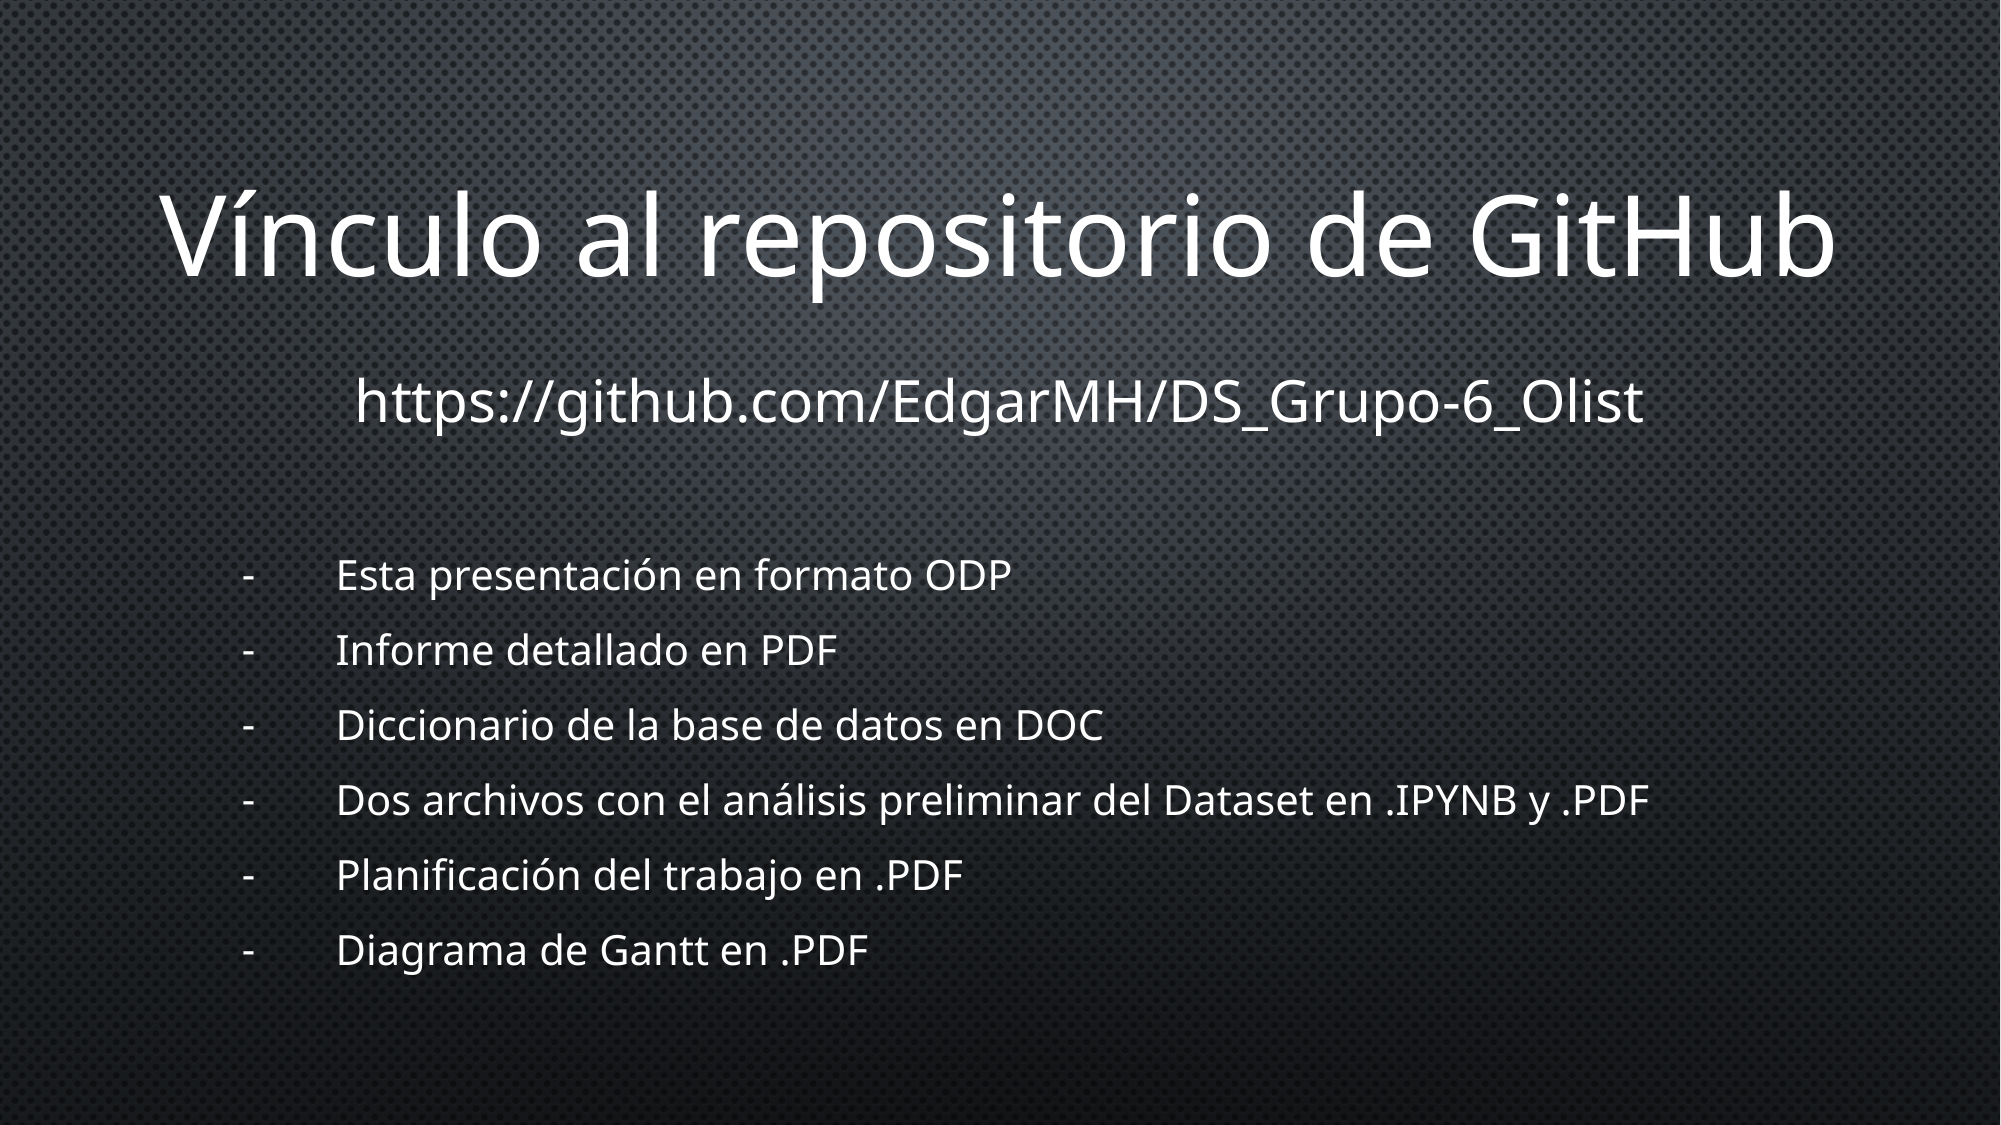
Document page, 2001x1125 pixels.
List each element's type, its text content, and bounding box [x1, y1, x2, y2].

text_box https://github.com/EdgarMH/DS_Grupo-6_Olist [47, 357, 1953, 443]
text_box Vínculo al repositorio de GitHub [114, 156, 1886, 308]
text_box Esta presentación en formato ODP Informe detallado en PDF Diccionario de la base de datos en DOC Dos archivos con el análisis preliminar del Dataset en .IPYNB y .PDF Planificación del trabajo en .PDF Diagrama de Gantt en .PDF [226, 515, 1732, 976]
